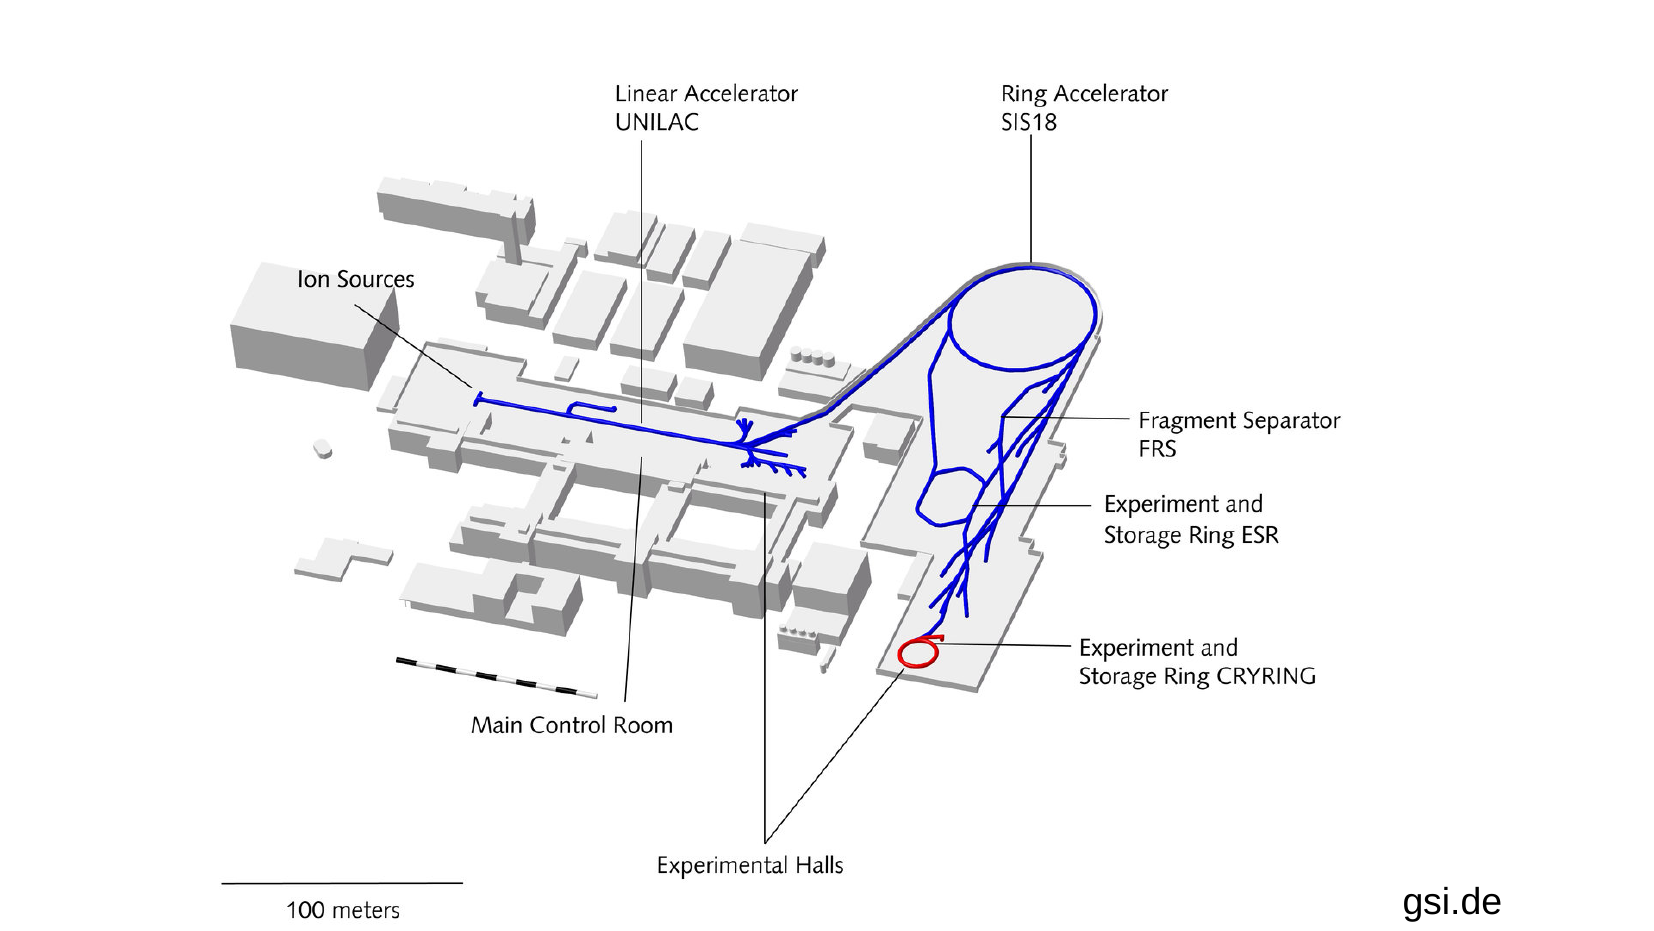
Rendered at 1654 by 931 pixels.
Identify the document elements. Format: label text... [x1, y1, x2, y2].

picture [205, 0, 1359, 931]
text_box gsi.de [1387, 873, 1654, 931]
